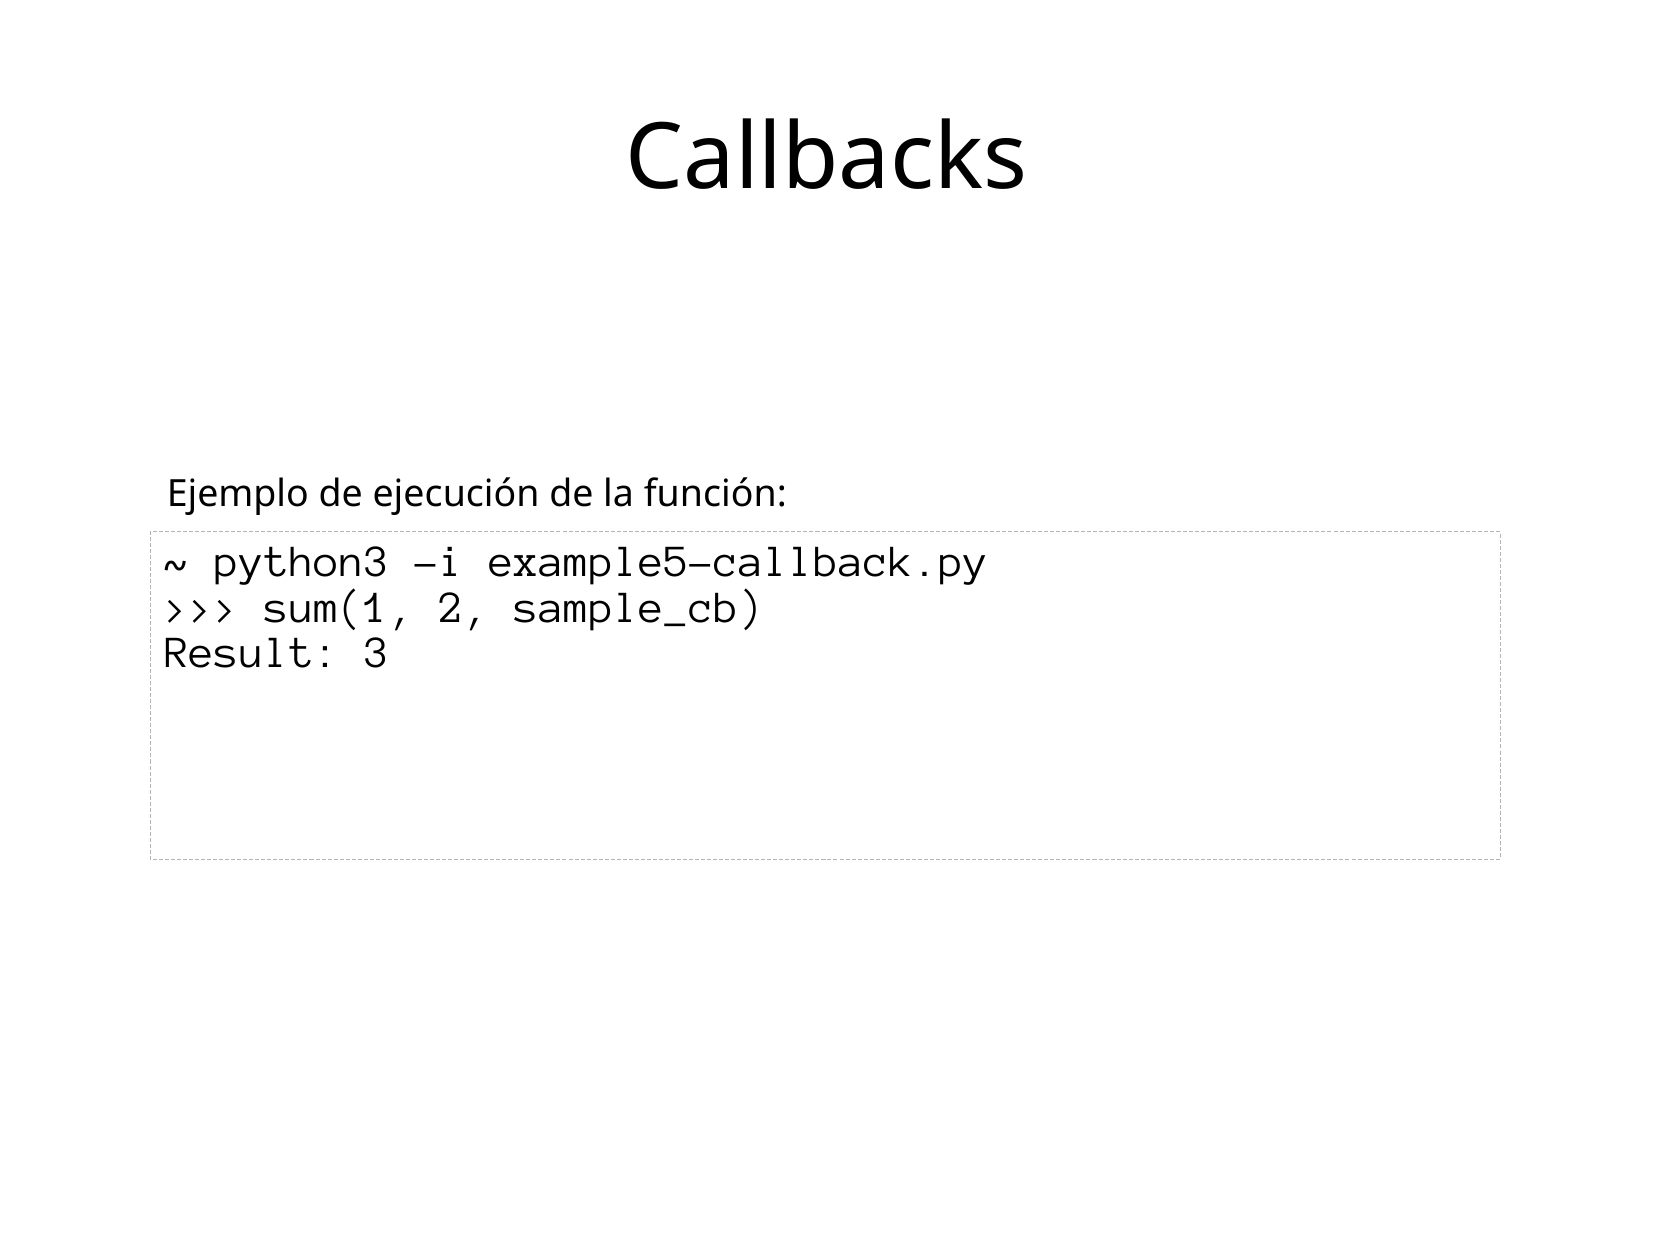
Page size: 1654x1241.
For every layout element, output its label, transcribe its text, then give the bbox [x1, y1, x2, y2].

text_box Ejemplo de ejecución de la función: [152, 458, 745, 518]
text_box ~ python3 -i example5-callback.py >>> sum(1, 2, sample_cb) Result: 3 [150, 531, 1501, 776]
title Callbacks [82, 49, 1571, 257]
